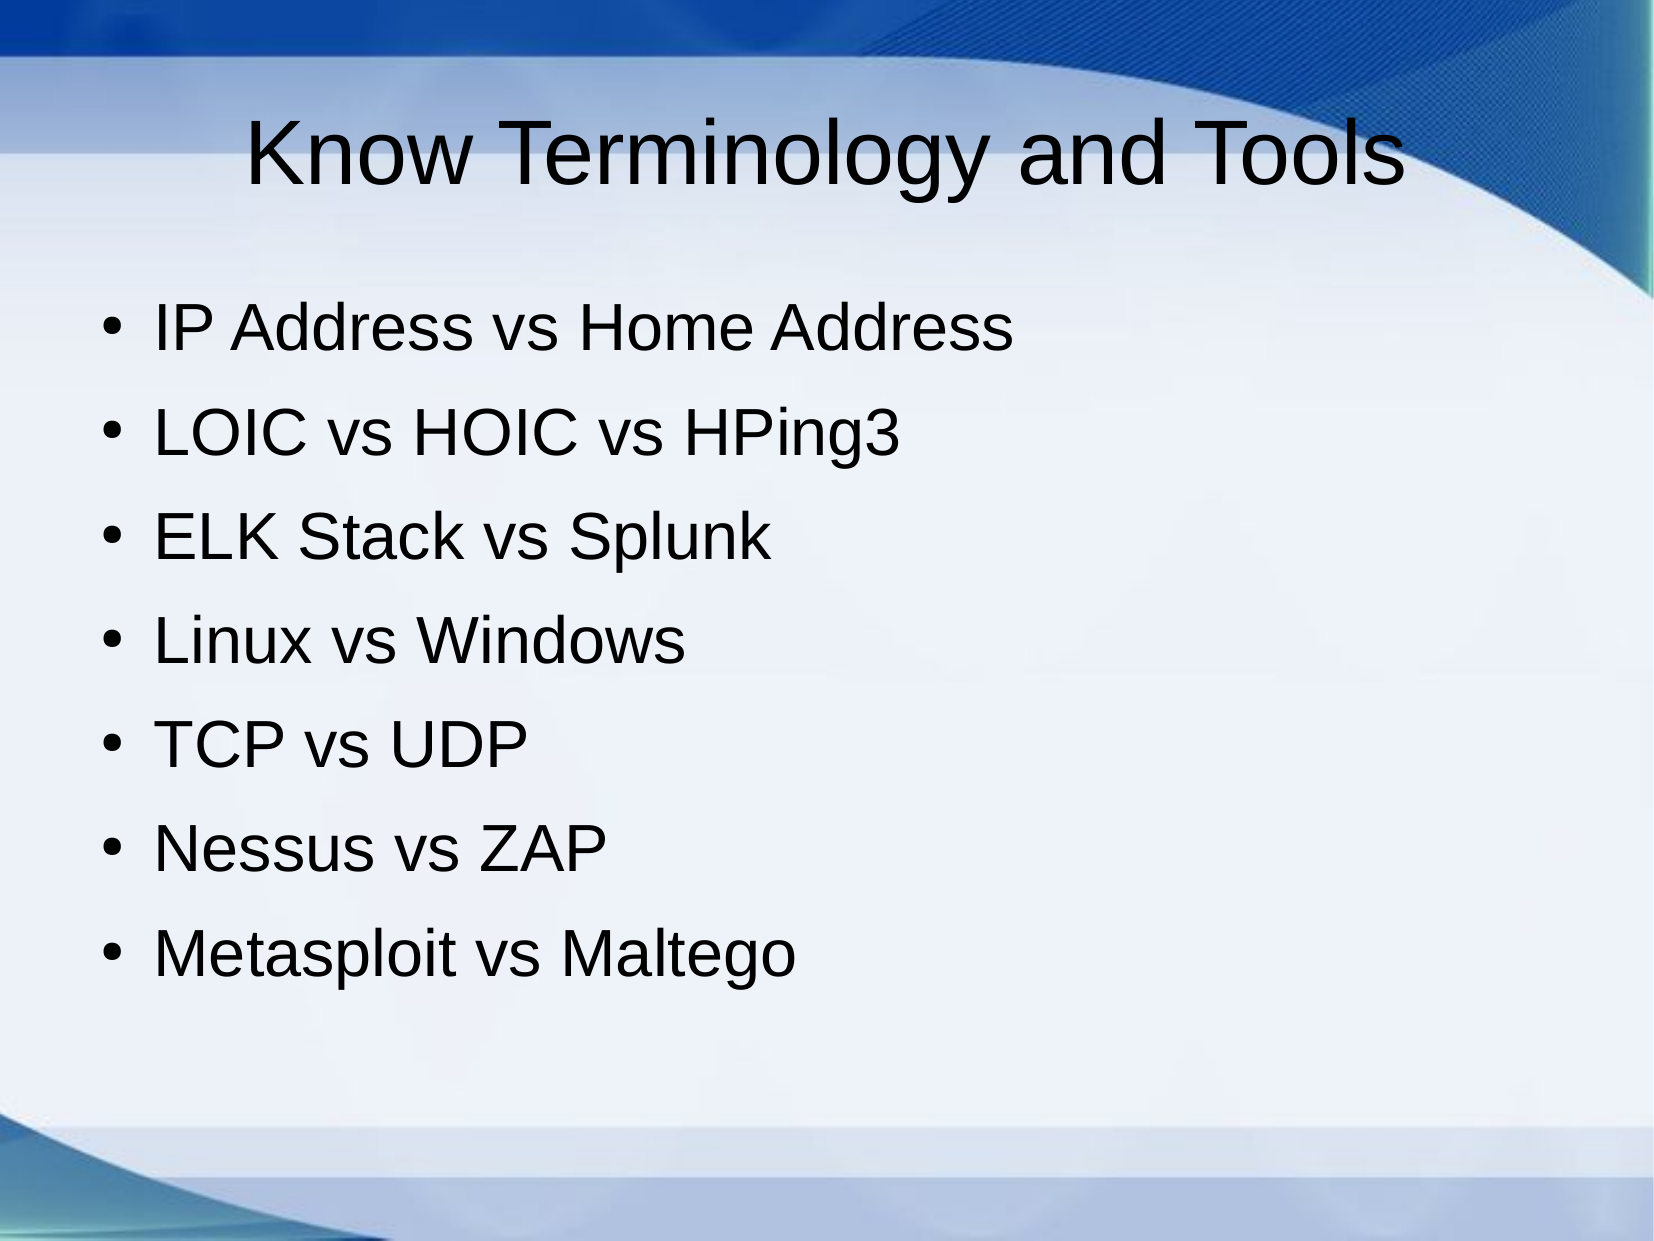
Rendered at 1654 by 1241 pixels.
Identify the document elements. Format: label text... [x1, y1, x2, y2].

picture [0, 0, 1654, 1241]
title Know Terminology and Tools [82, 49, 1571, 257]
list IP Address vs Home Address LOIC vs HOIC vs HPing3 ELK Stack vs Splunk Linux vs Windows TCP vs UDP Nessus vs ZAP Metasploit vs Maltego [82, 290, 1571, 1010]
